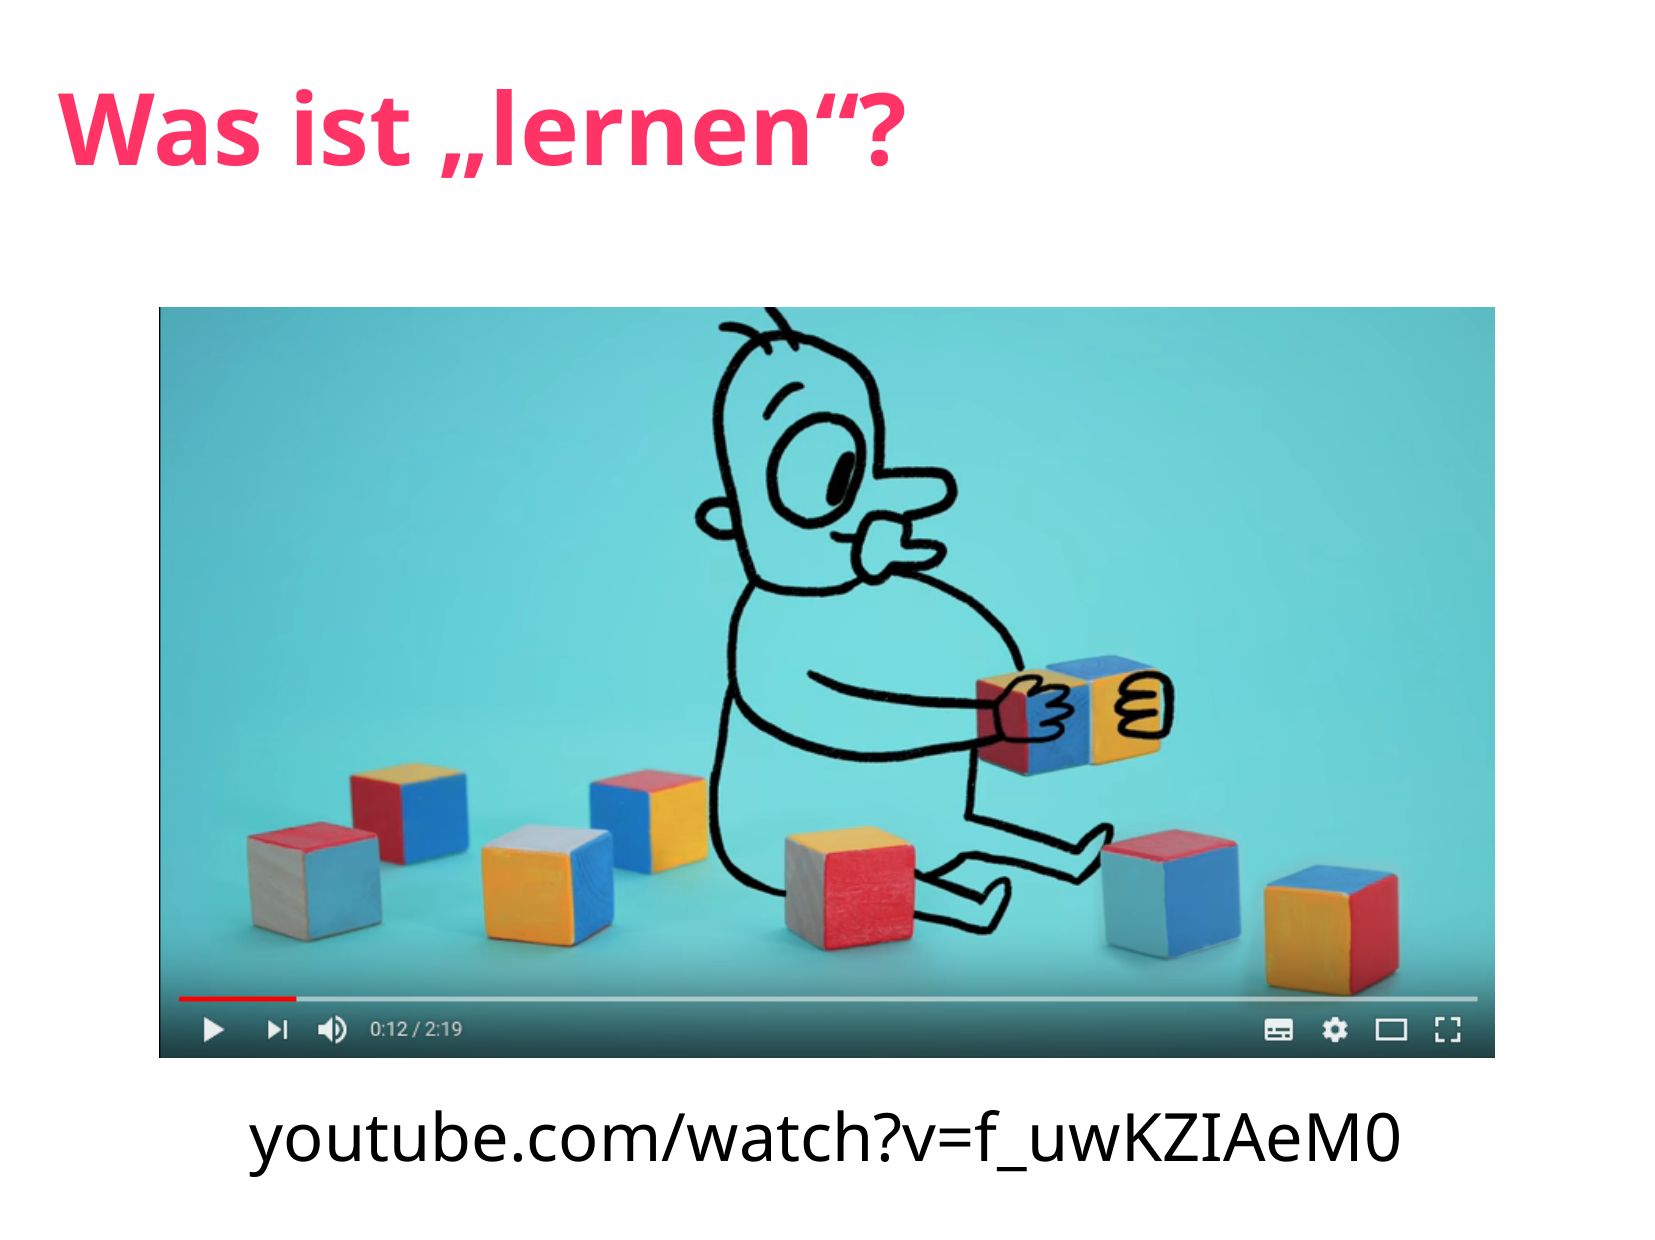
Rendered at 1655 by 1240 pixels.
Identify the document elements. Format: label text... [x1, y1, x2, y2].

text_box Was ist „lernen“? [58, 58, 1409, 176]
text_box youtube.com/watch?v=f_uwKZIAeM0 [58, 255, 1595, 1181]
picture [159, 307, 1495, 1058]
